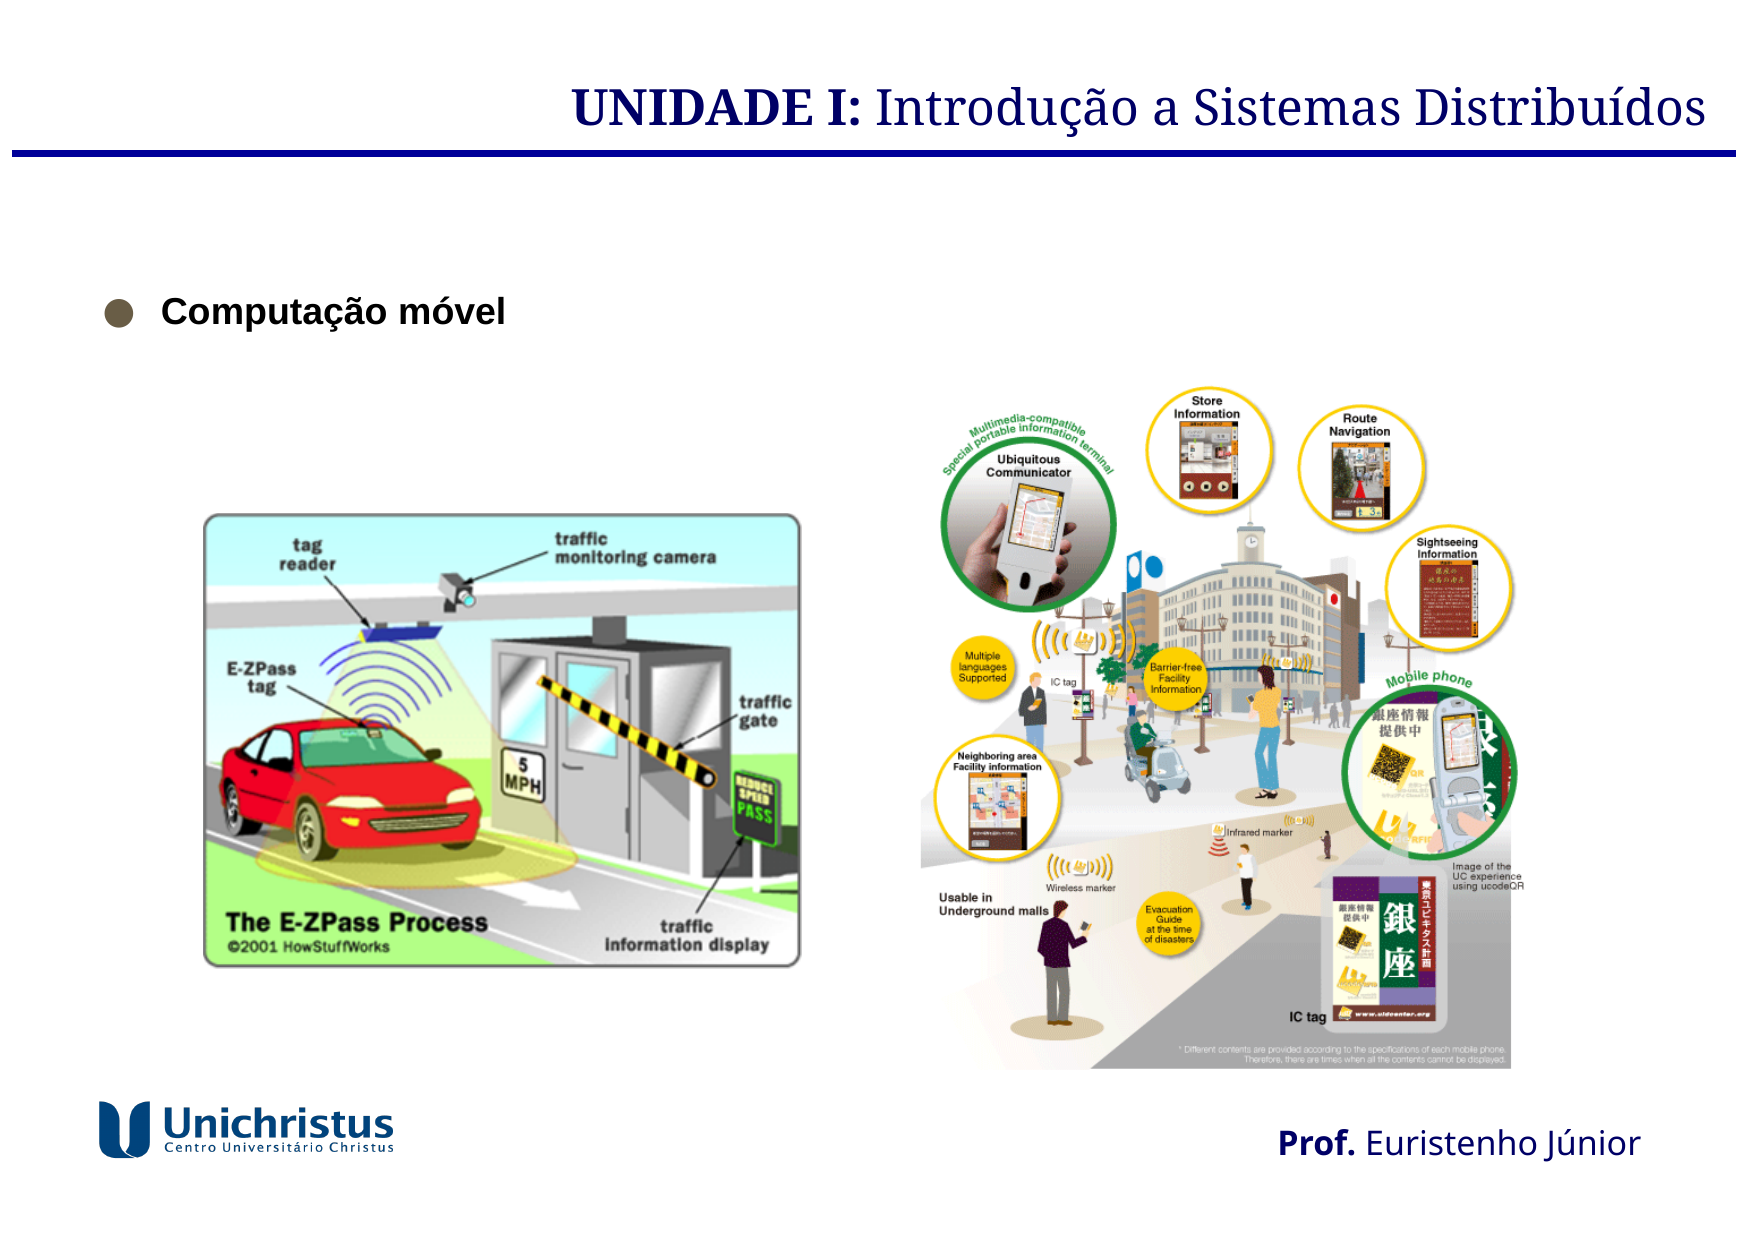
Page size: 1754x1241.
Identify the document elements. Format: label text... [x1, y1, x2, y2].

picture [913, 377, 1536, 1079]
text_box UNIDADE I: Introdução a Sistemas Distribuídos [556, 157, 1708, 161]
picture [203, 513, 802, 970]
text_box UNIDADE I: Introdução a Sistemas Distribuídos [556, 64, 1708, 150]
text_box Prof. Euristenho Júnior [1262, 1111, 1695, 1167]
picture [94, 1098, 398, 1160]
text_box Computação móvel [70, 264, 1469, 863]
